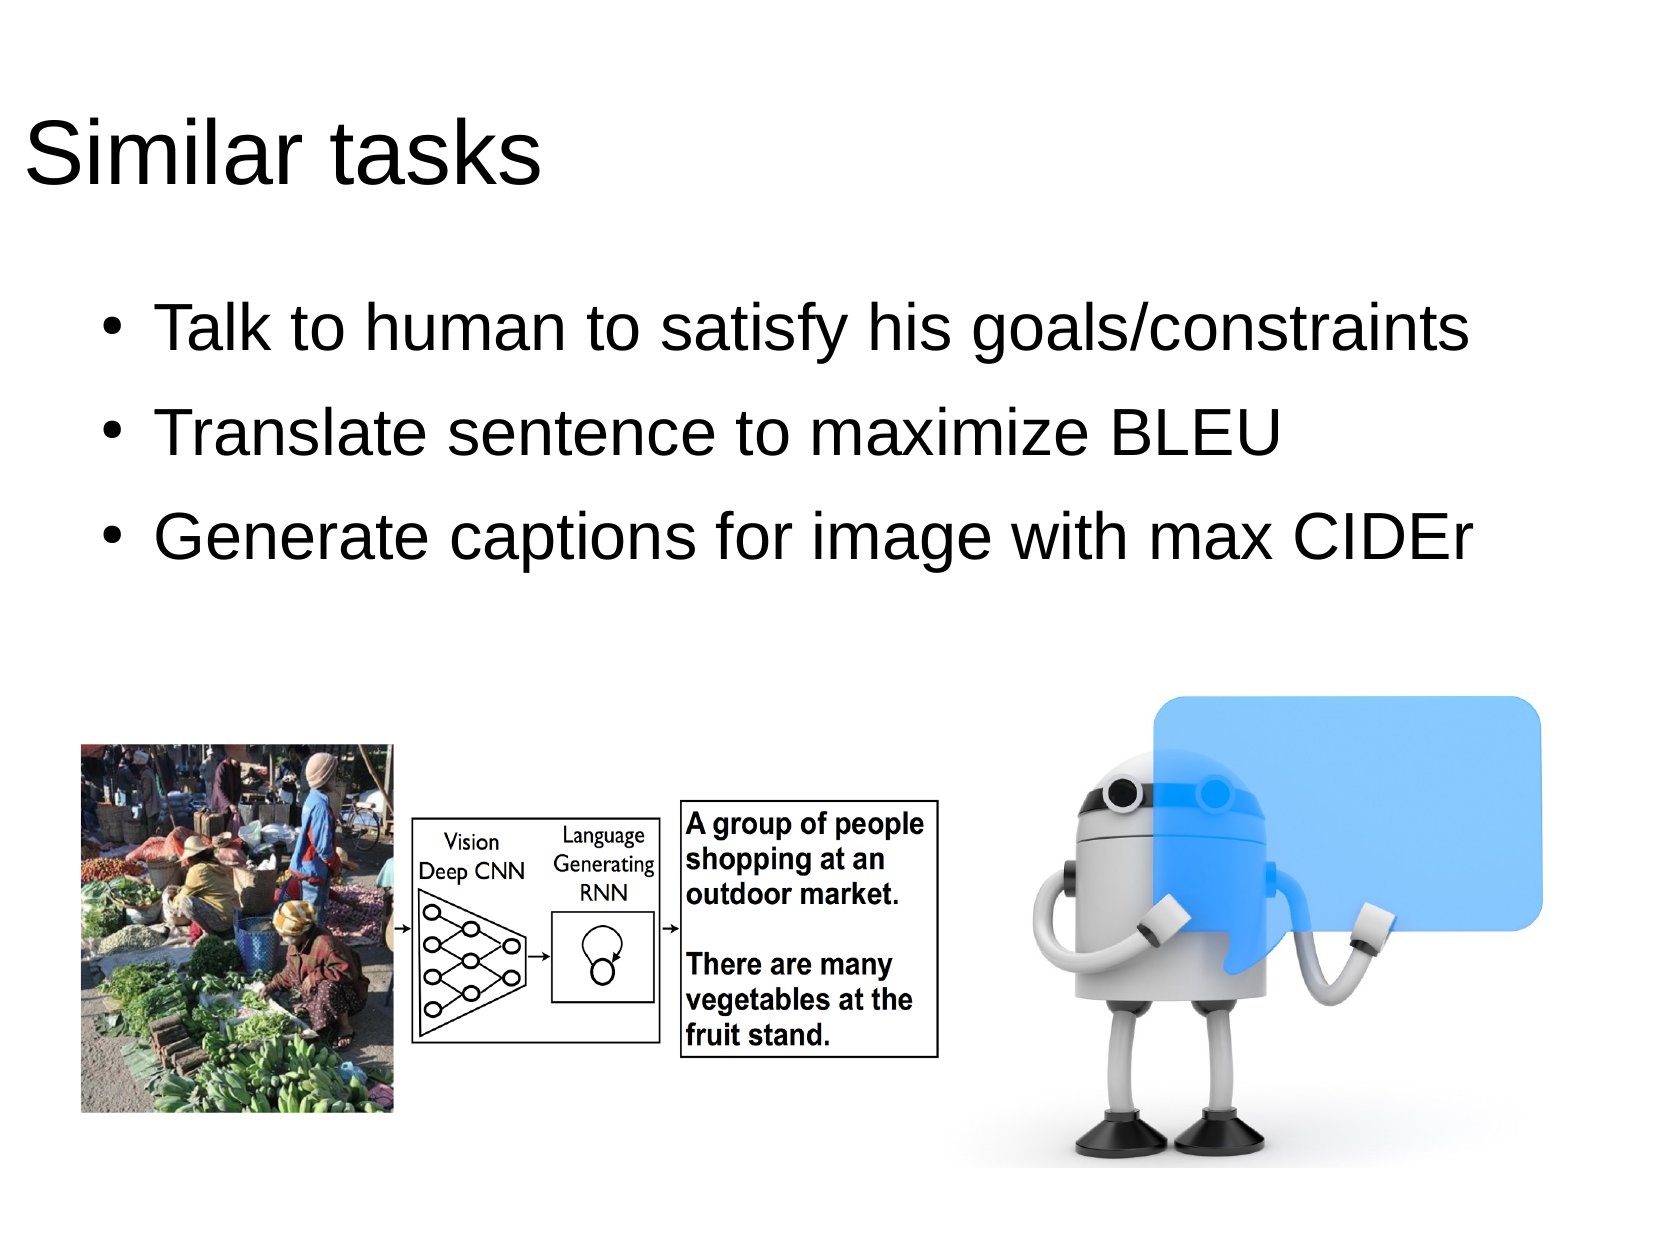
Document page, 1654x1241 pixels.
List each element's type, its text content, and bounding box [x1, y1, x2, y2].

title Similar tasks [23, 49, 1512, 257]
picture [76, 683, 1629, 1168]
list Talk to human to satisfy his goals/constraints Translate sentence to maximize BLEU Generate captions for image with max CIDEr [82, 290, 1571, 729]
